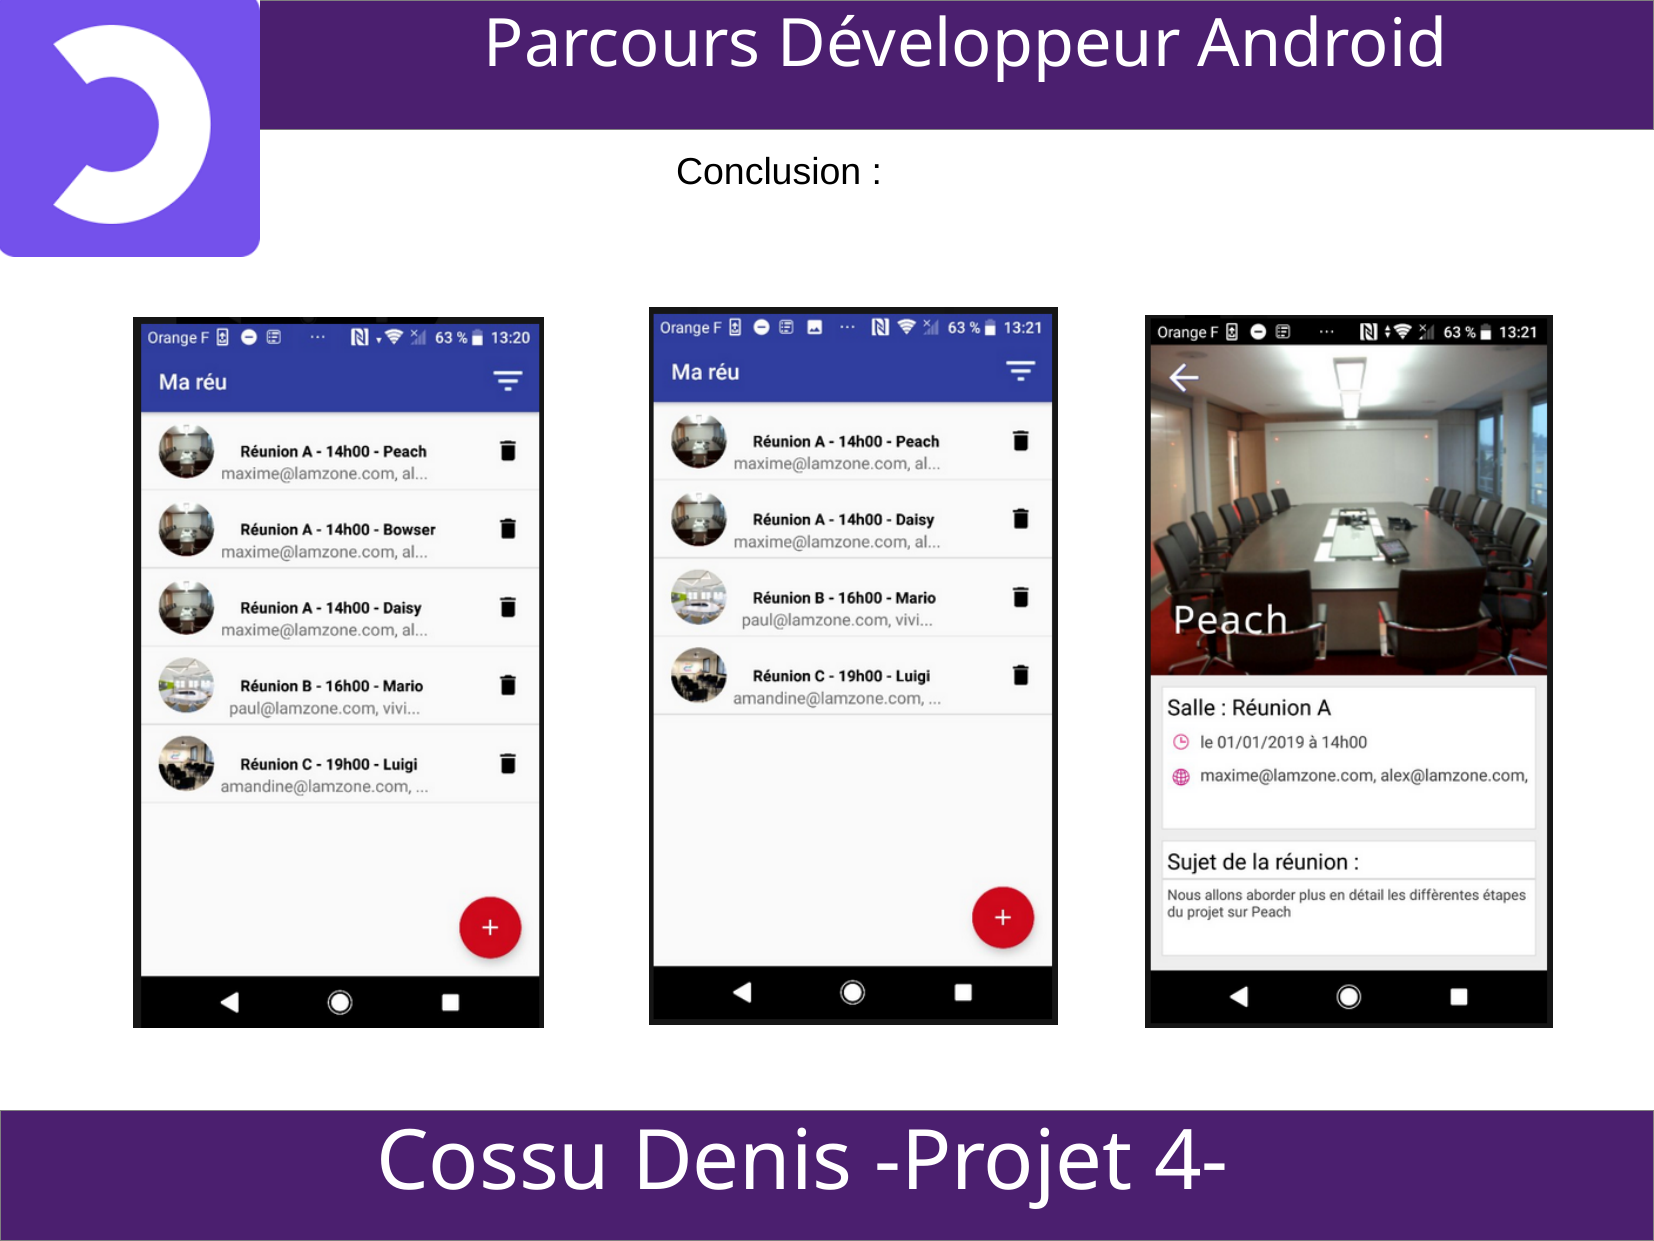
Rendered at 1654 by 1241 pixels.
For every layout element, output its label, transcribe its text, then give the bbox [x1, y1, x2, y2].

picture [649, 307, 1058, 1025]
picture [0, 0, 260, 257]
picture [133, 317, 544, 1028]
text_box Conclusion : [661, 142, 1654, 284]
picture [1145, 315, 1553, 1028]
